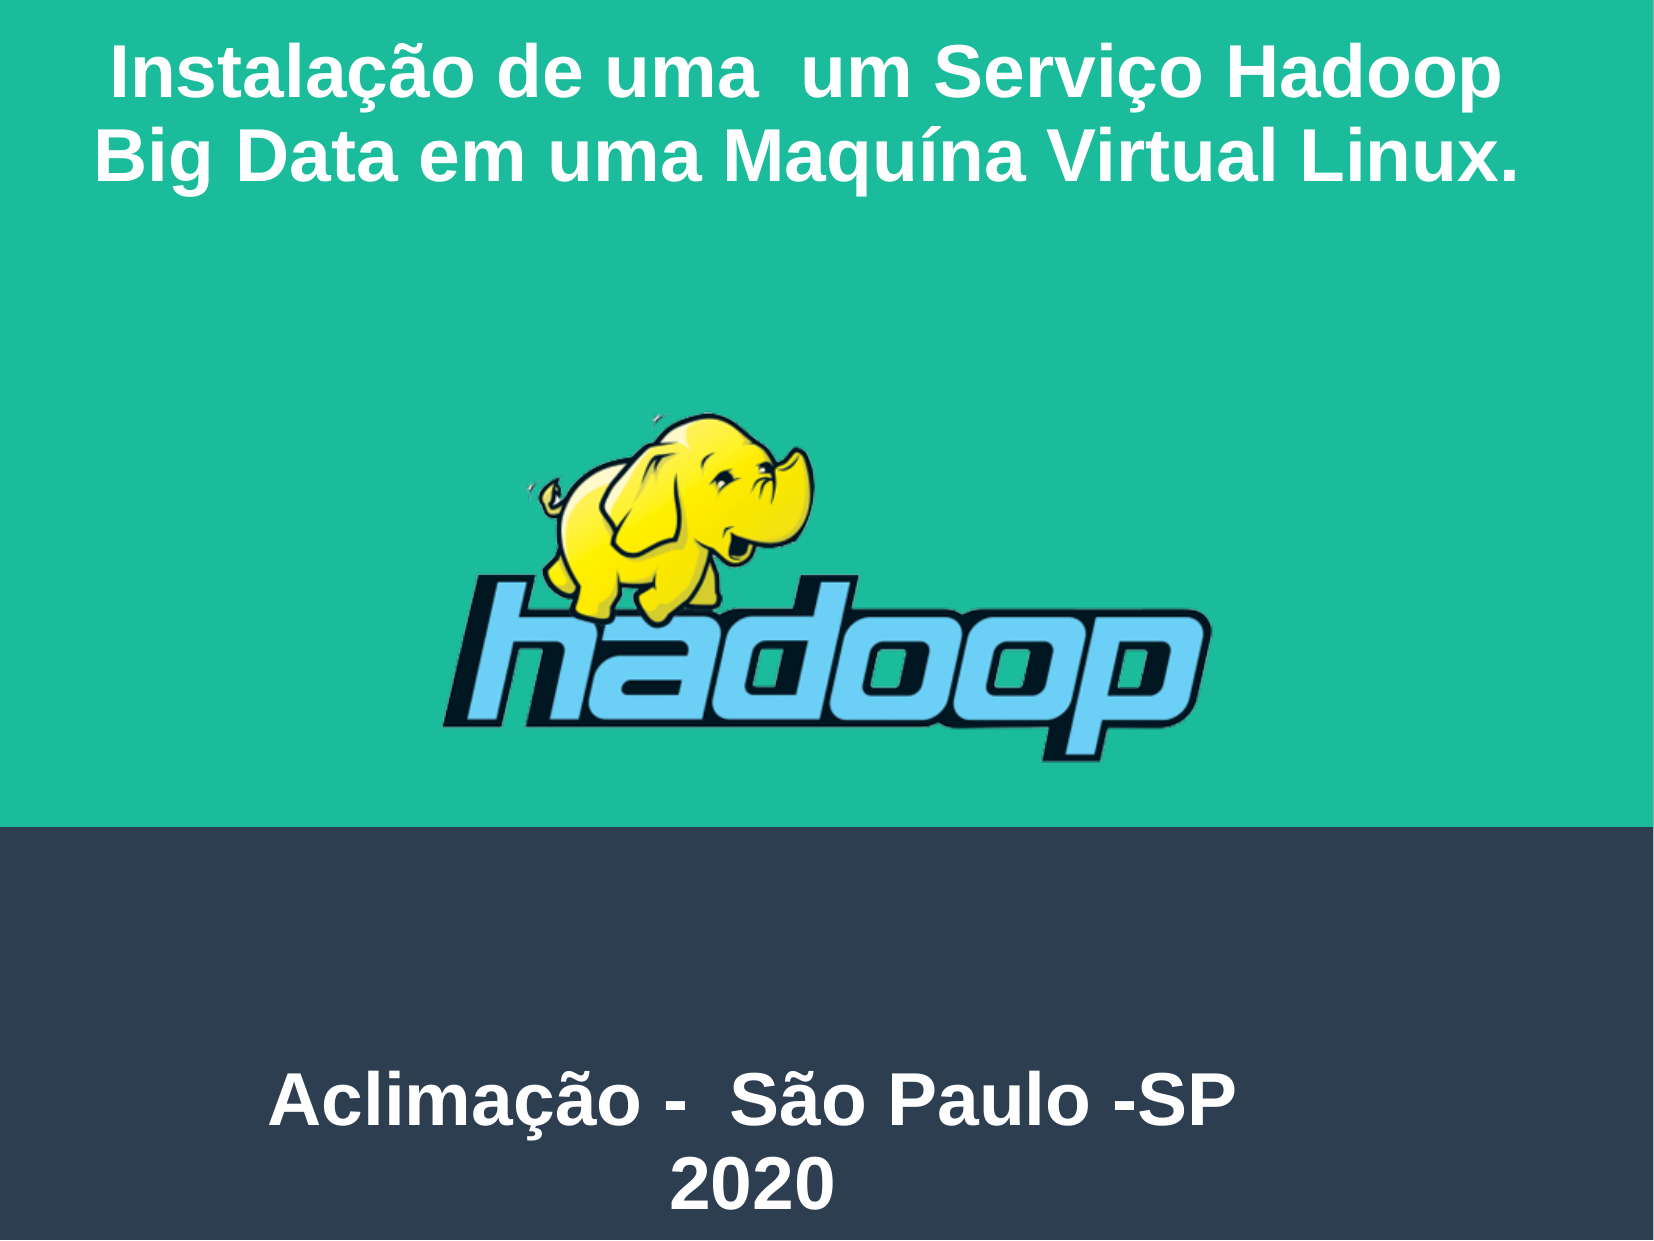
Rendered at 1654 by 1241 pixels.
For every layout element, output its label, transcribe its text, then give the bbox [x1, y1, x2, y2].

picture [435, 187, 1217, 969]
title Instalação de uma um Serviço Hadoop Big Data em uma Maquína Virtual Linux. [39, 30, 1576, 188]
title Aclimação - São Paulo -SP 2020 [0, 1057, 1521, 1216]
